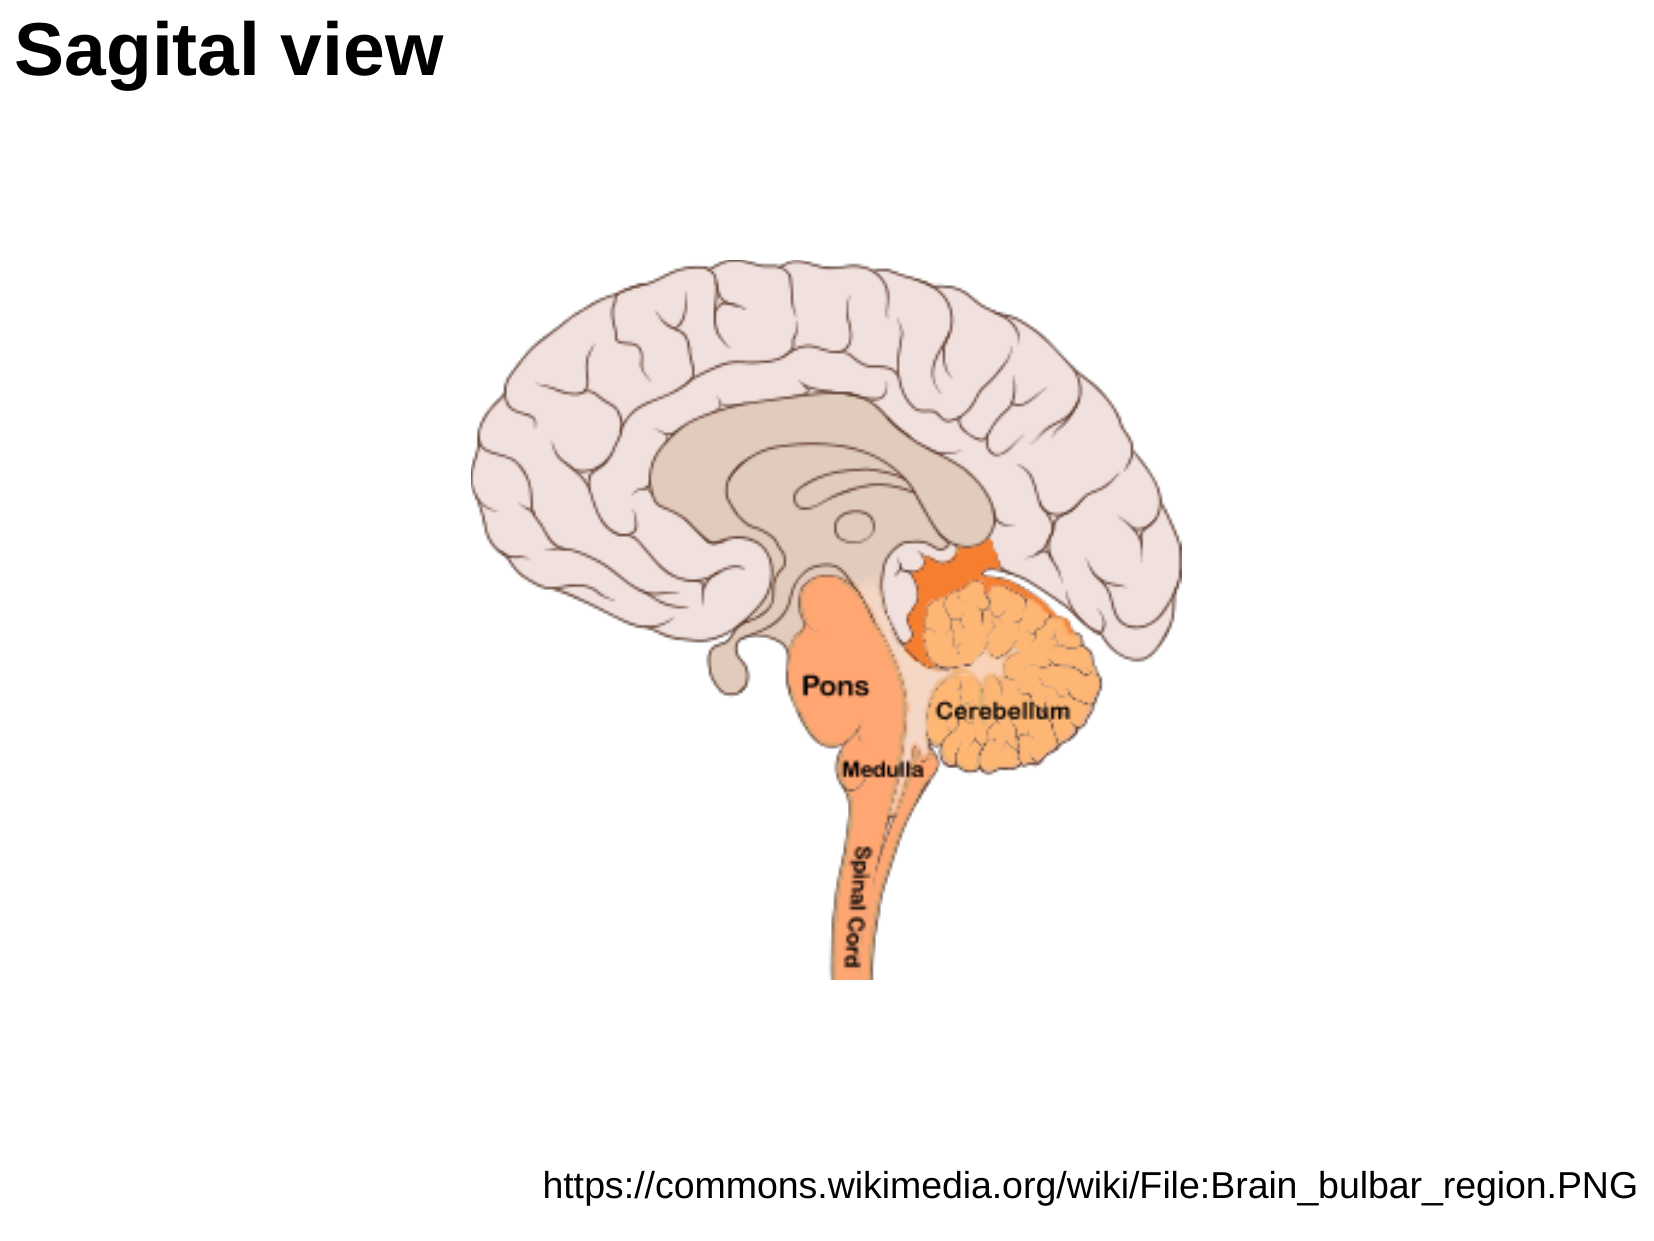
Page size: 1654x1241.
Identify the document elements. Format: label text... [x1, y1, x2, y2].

picture [471, 260, 1182, 980]
text_box Sagital view [0, 0, 459, 99]
text_box https://commons.wikimedia.org/wiki/File:Brain_bulbar_region.PNG [527, 1157, 1654, 1215]
